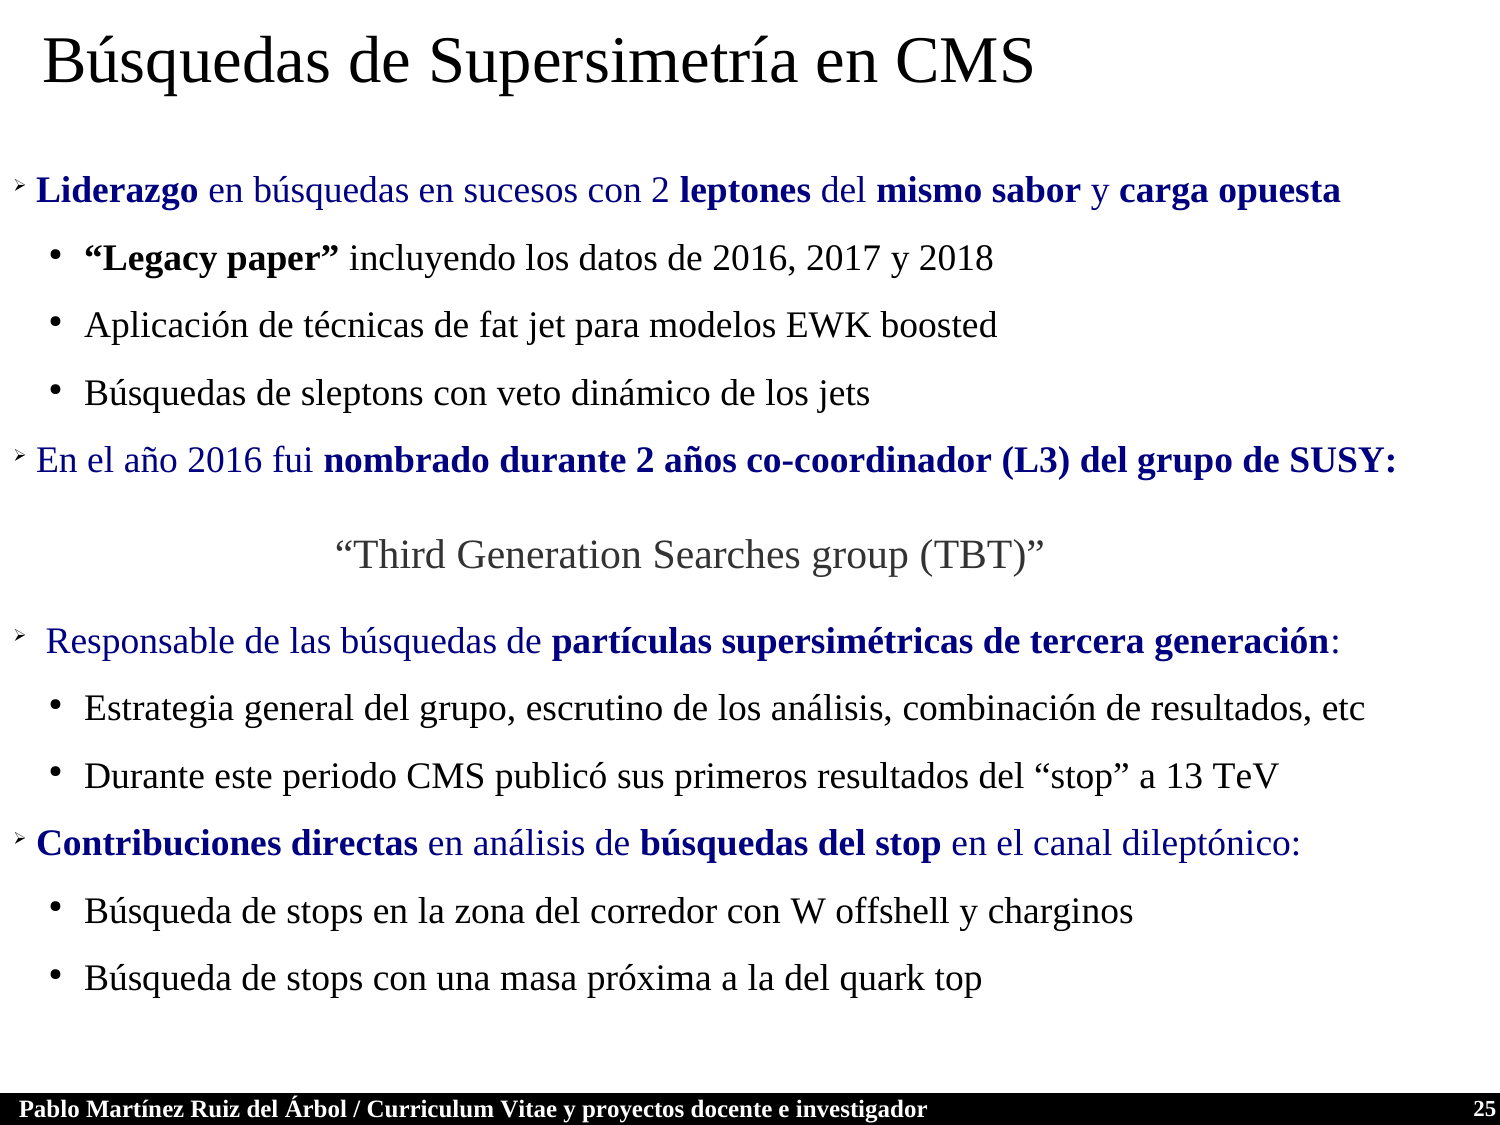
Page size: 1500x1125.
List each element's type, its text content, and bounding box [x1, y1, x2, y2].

text_box “Third Generation Searches group (TBT)” [319, 518, 1325, 580]
text_box Búsquedas de Supersimetría en CMS [14, 7, 1066, 115]
text_box Liderazgo en búsquedas en sucesos con 2 leptones del mismo sabor y carga opuesta “Legacy paper” incluyendo los datos de 2016, 2017 y 2018 Aplicación de técnicas de fat jet para modelos EWK boosted Búsquedas de sleptons con veto dinámico de los jets En el año 2016 fui nombrado durante 2 años co-coordinador (L3) del grupo de SUSY: [0, 130, 1500, 511]
text_box Responsable de las búsquedas de partículas supersimétricas de tercera generación: Estrategia general del grupo, escrutino de los análisis, combinación de resultados, etc Durante este periodo CMS publicó sus primeros resultados del “stop” a 13 TeV Contribuciones directas en análisis de búsquedas del stop en el canal dileptónico: Búsqueda de stops en la zona del corredor con W offshell y charginos Búsqueda de stops con una masa próxima a la del quark top [0, 580, 1500, 1066]
